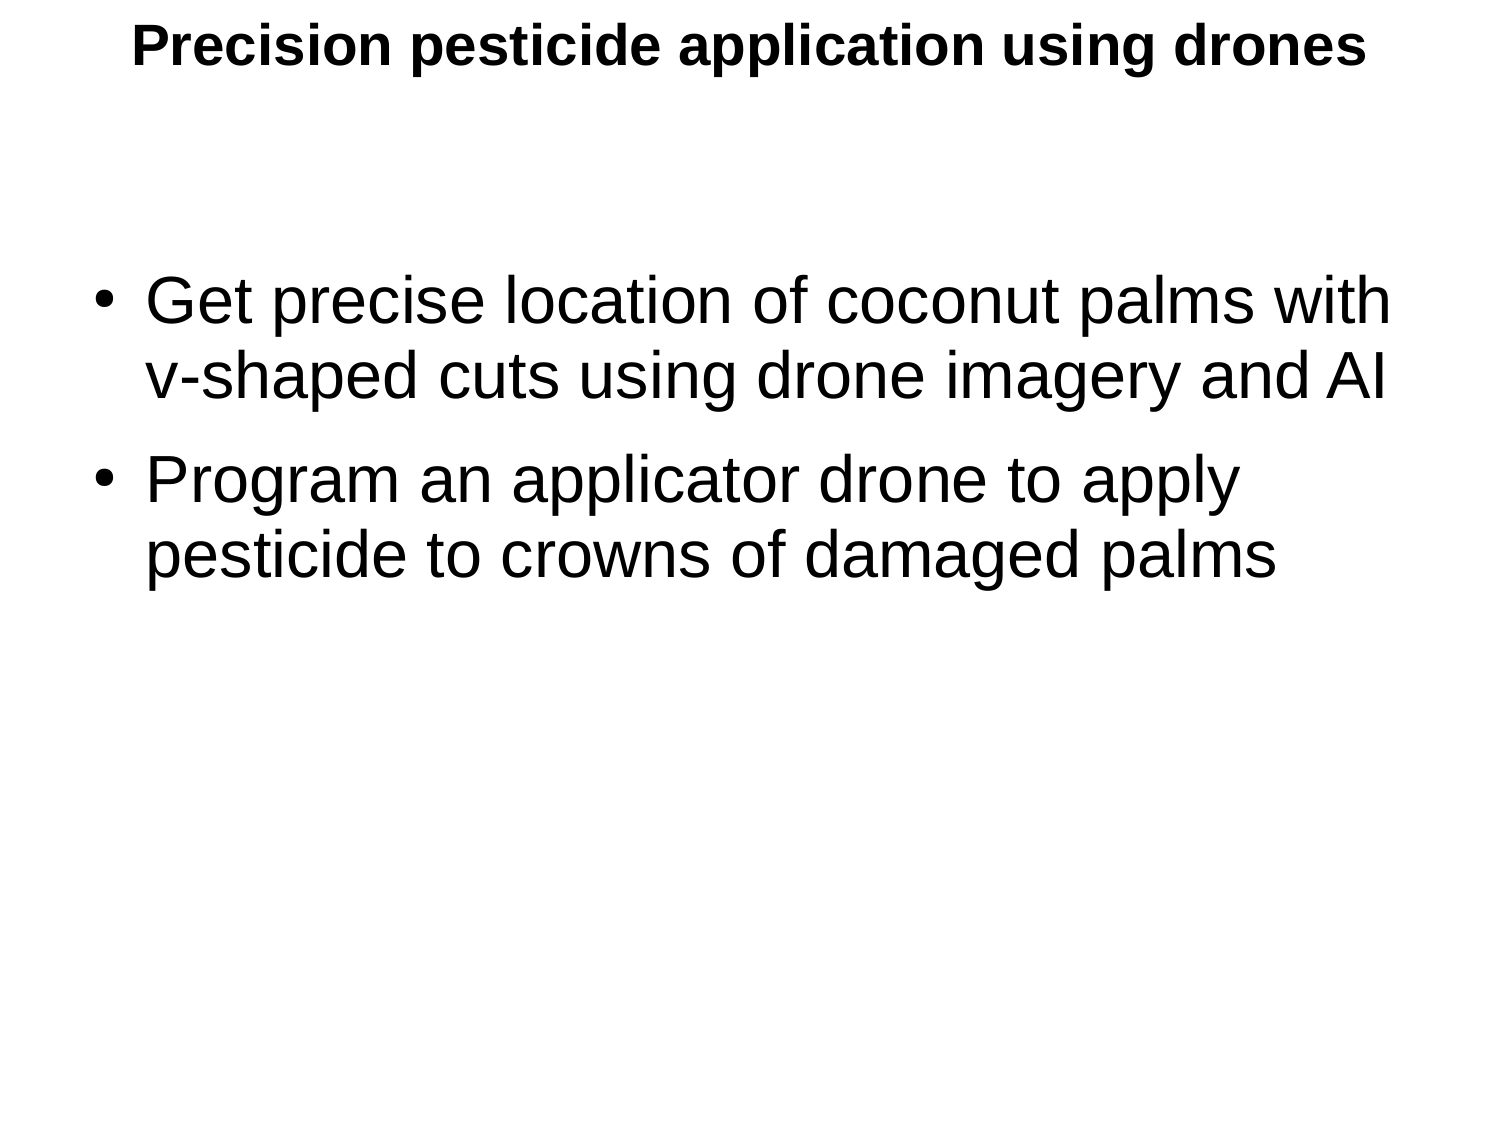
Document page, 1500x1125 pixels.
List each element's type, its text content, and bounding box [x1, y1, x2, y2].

title Precision pesticide application using drones [75, 12, 1425, 78]
list Get precise location of coconut palms with v-shaped cuts using drone imagery and AI Program an applicator drone to apply pesticide to crowns of damaged palms [75, 263, 1425, 916]
